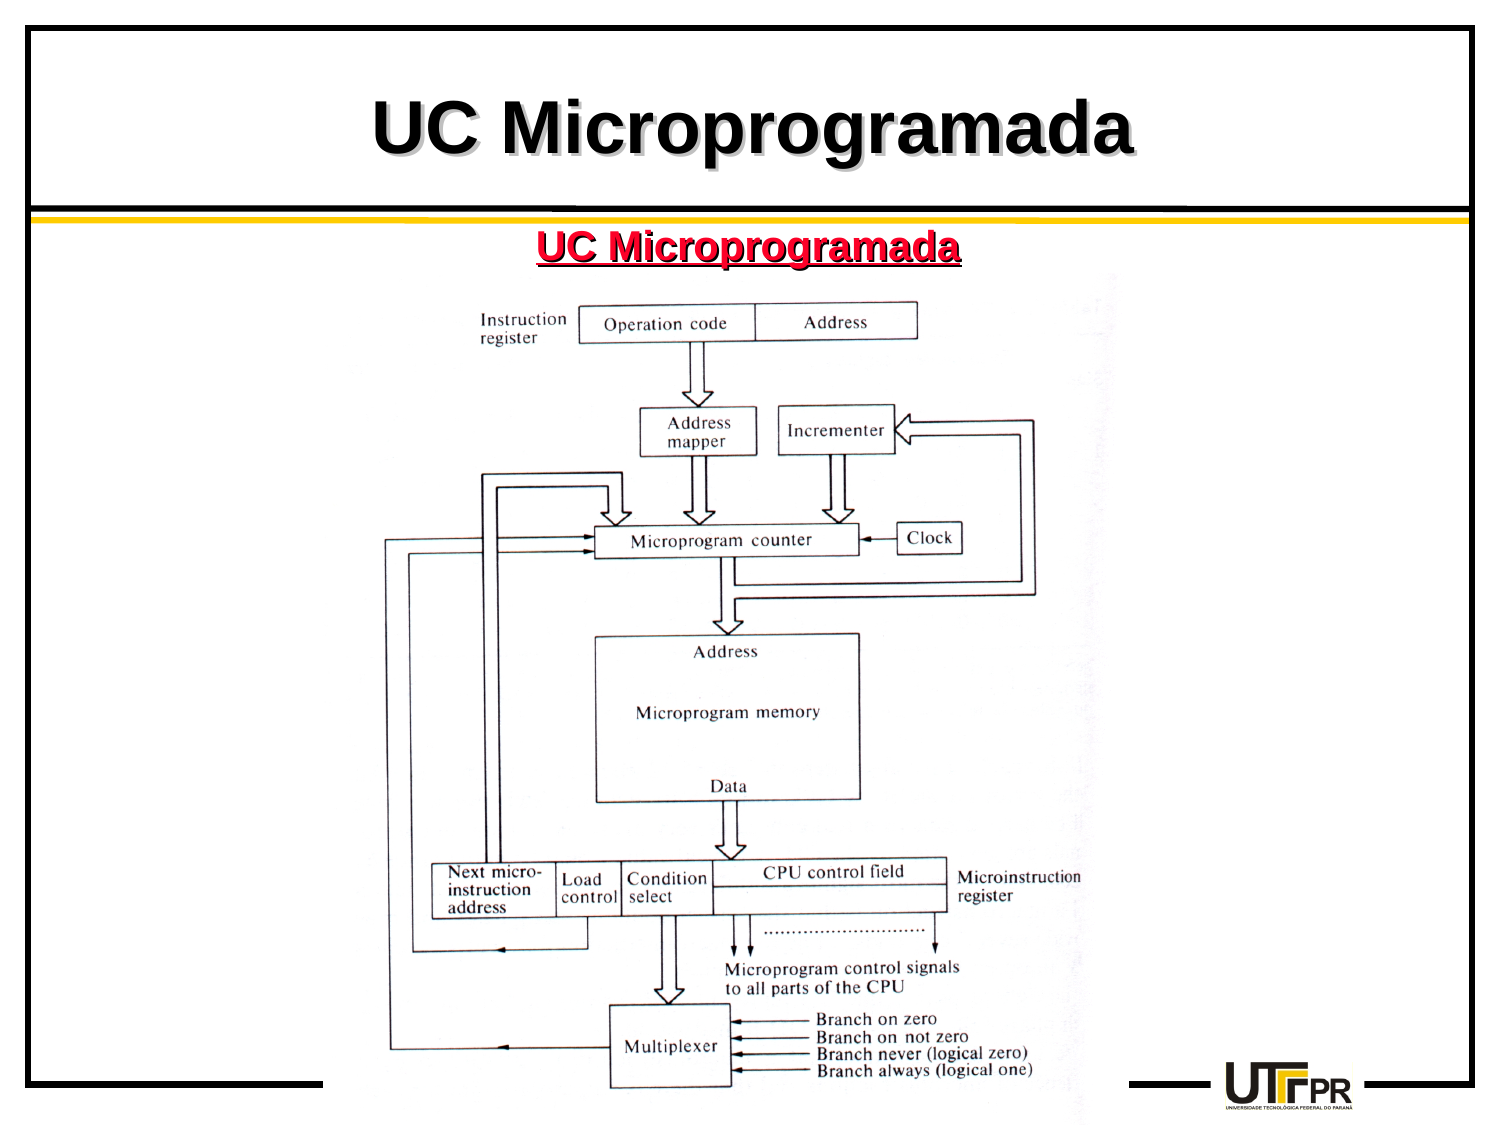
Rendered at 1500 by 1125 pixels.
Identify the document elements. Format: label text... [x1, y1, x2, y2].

picture [323, 349, 1129, 1125]
list UC Microprogramada [61, 220, 1436, 349]
picture [1225, 1062, 1353, 1110]
title UC Microprogramada [29, 85, 1477, 180]
